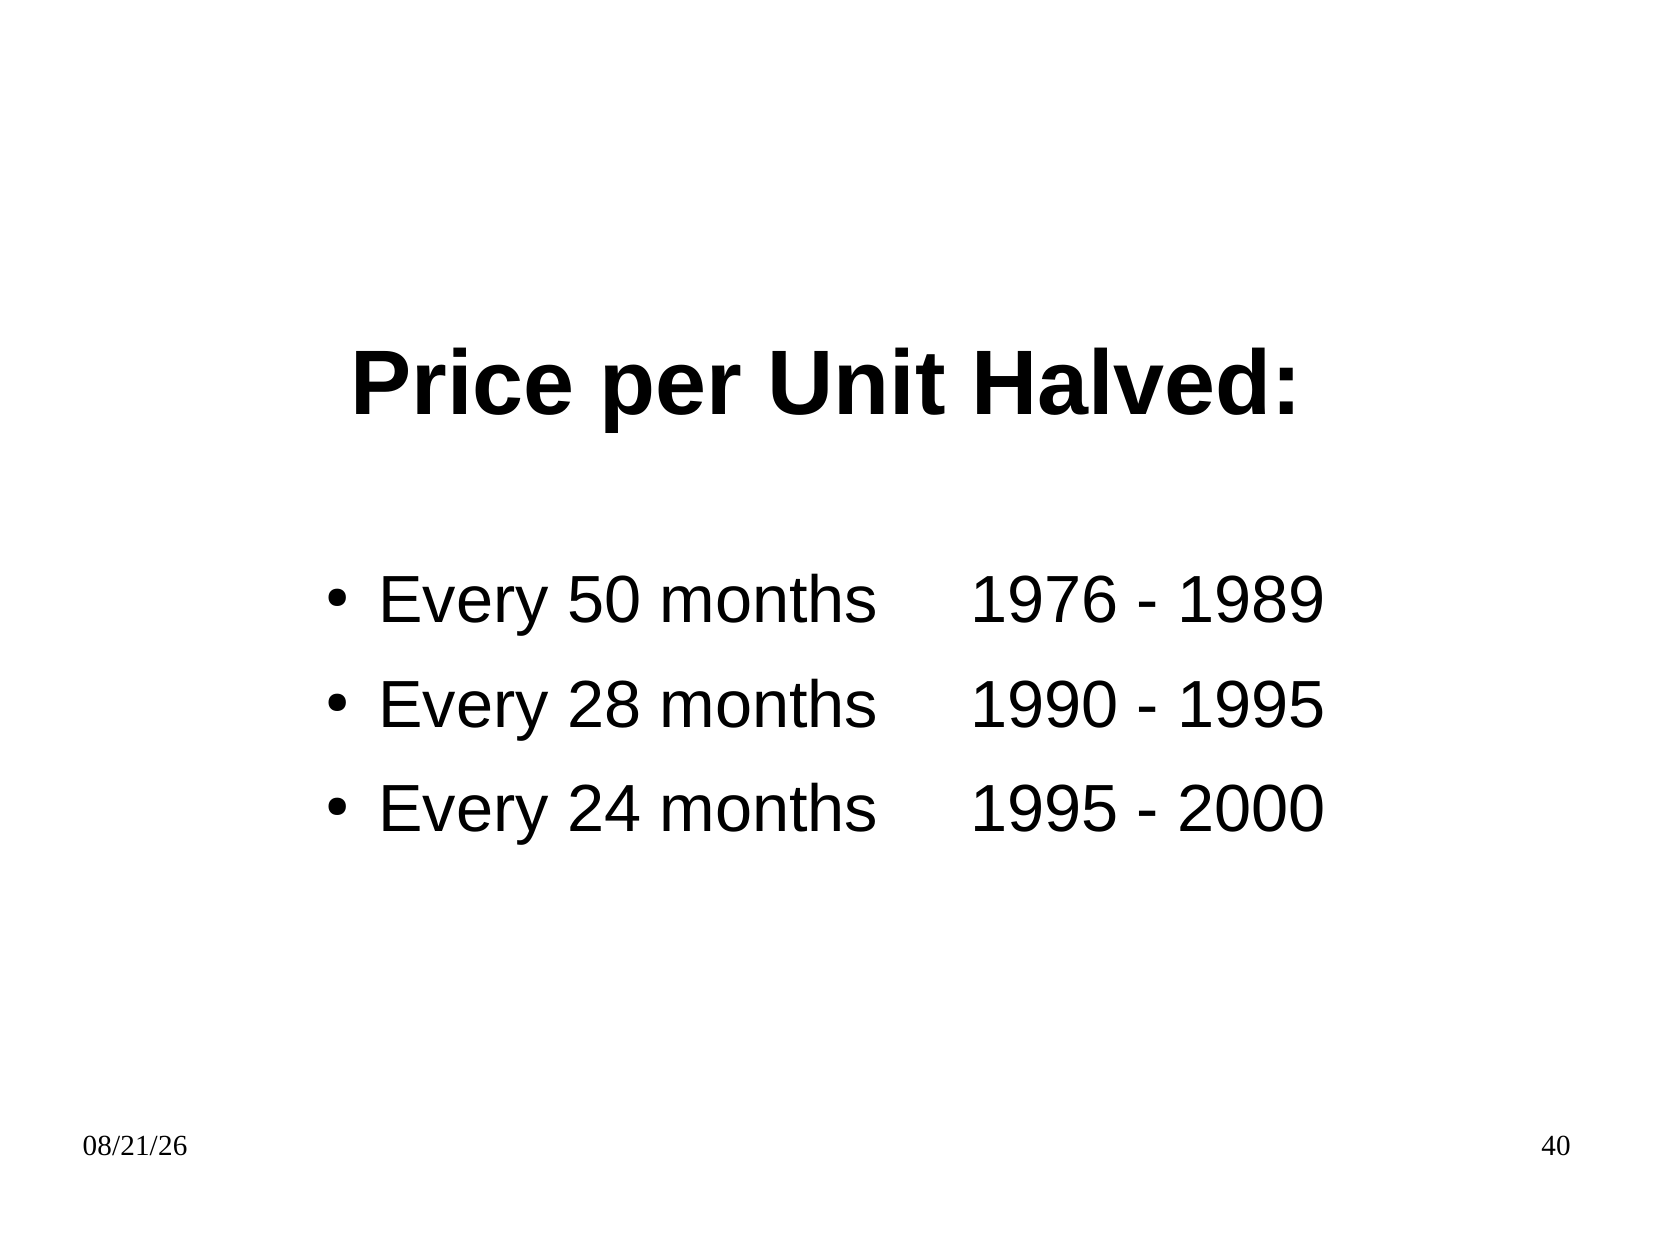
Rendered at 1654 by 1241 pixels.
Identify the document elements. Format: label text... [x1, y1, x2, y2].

list Every 50 months 1976 - 1989 Every 28 months 1990 - 1995 Every 24 months 1995 - 2000 [307, 562, 1388, 948]
title Price per Unit Halved: [82, 287, 1571, 480]
